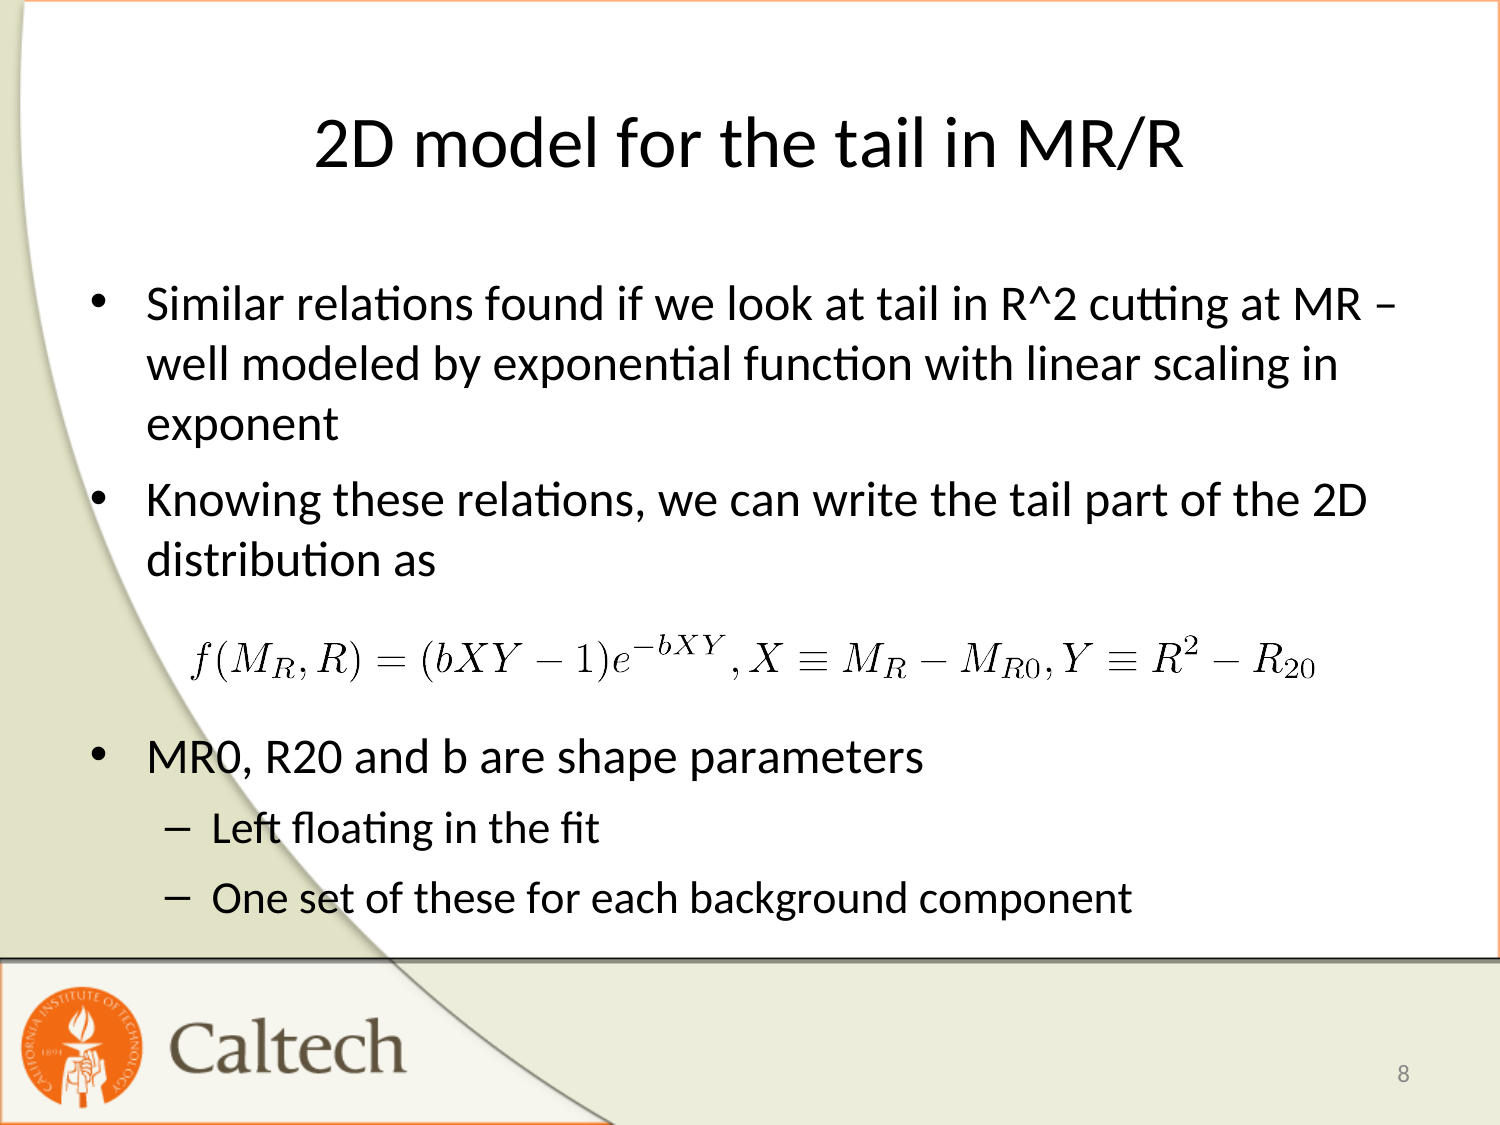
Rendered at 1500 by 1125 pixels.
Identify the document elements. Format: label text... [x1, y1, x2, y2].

title 2D model for the tail in MR/R [75, 13, 1426, 262]
picture [0, 0, 1500, 1125]
list Similar relations found if we look at tail in R^2 cutting at MR – well modeled by exponential function with linear scaling in exponent Knowing these relations, we can write the tail part of the 2D distribution as MR0, R20 and b are shape parameters Left floating in the fit One set of these for each background component [75, 262, 1426, 1021]
